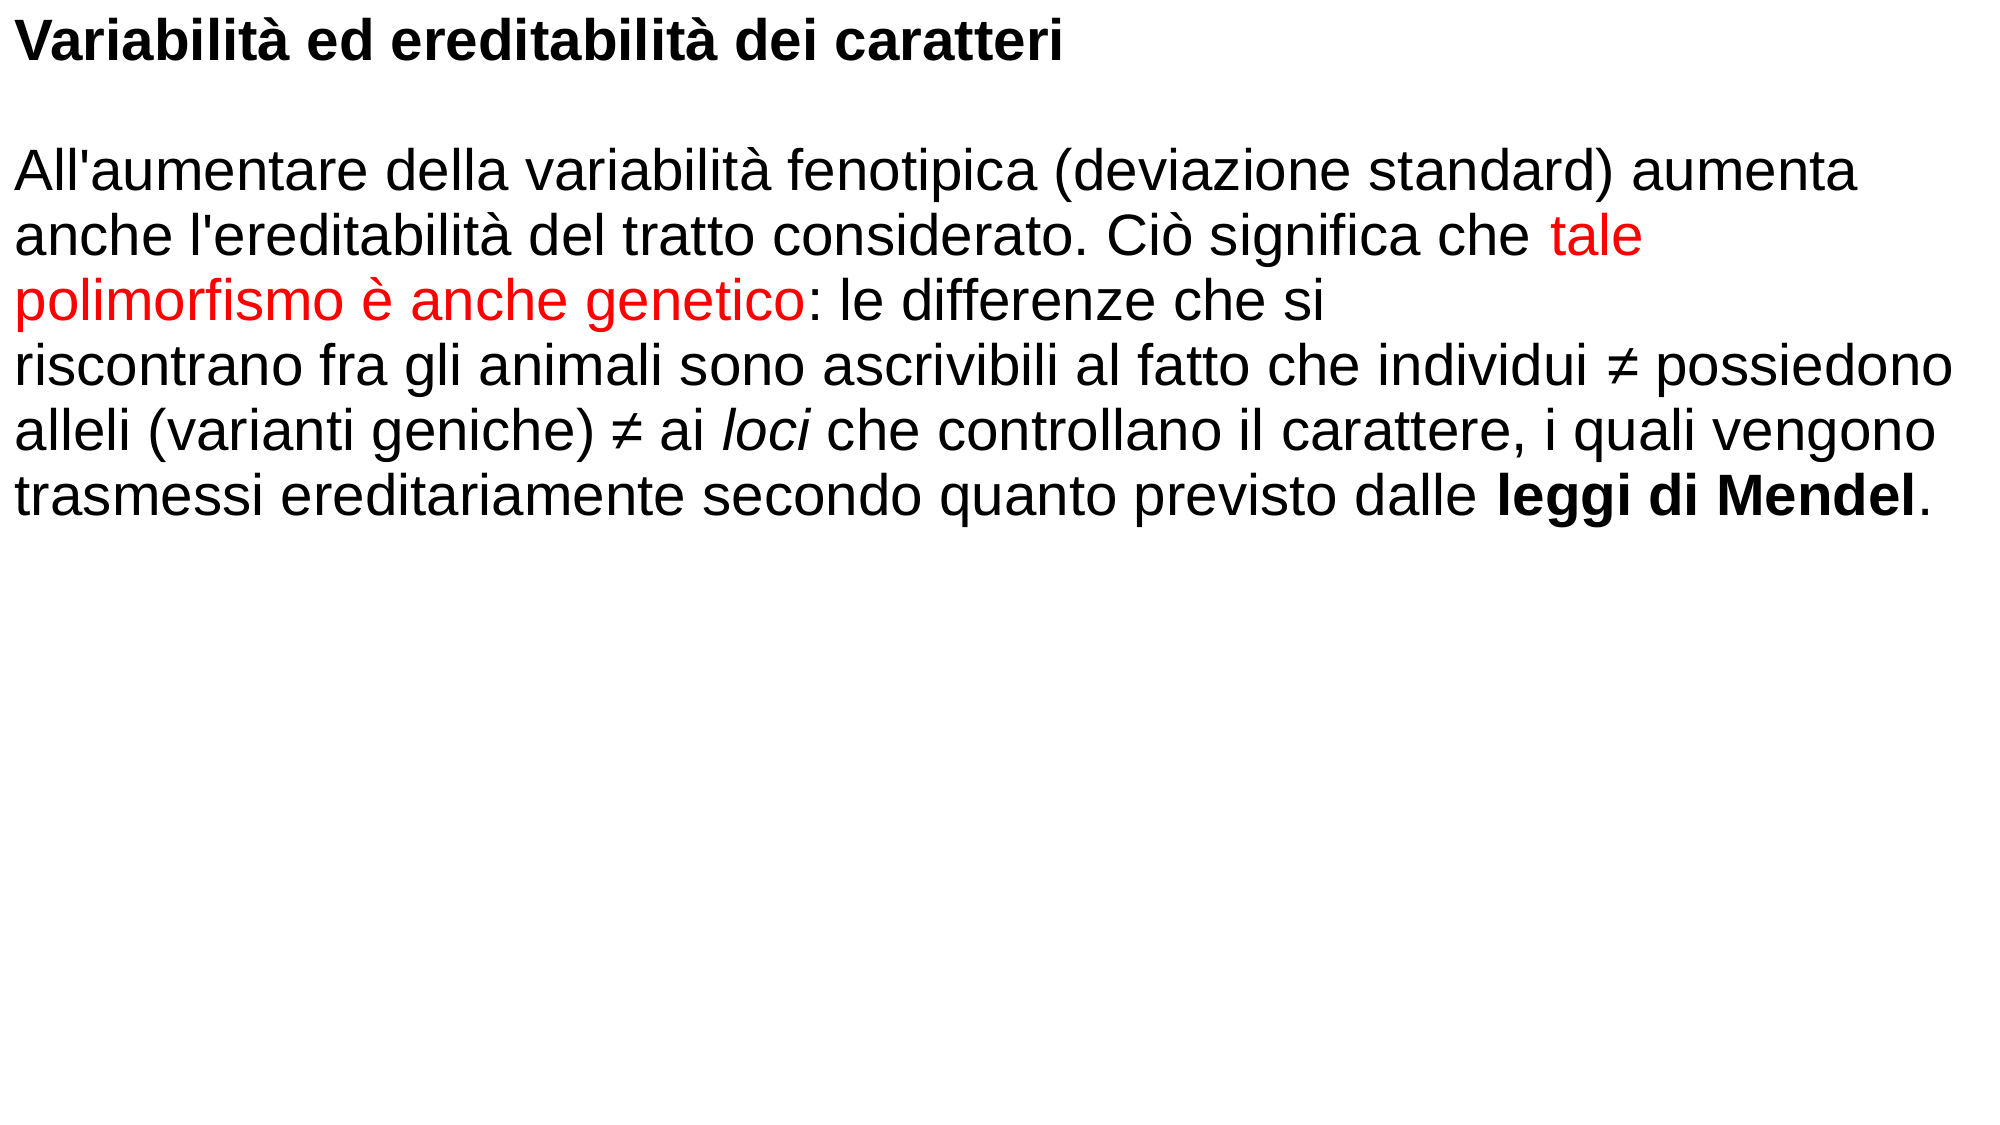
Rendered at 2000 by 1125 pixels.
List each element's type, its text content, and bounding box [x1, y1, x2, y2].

text_box Variabilità ed ereditabilità dei caratteri All'aumentare della variabilità fenotipica (deviazione standard) aumenta anche l'ereditabilità del tratto considerato. Ciò significa che tale polimorfismo è anche genetico: le differenze che si riscontrano fra gli animali sono ascrivibili al fatto che individui ≠ possiedono alleli (varianti geniche) ≠ ai loci che controllano il carattere, i quali vengono trasmessi ereditariamente secondo quanto previsto dalle leggi di Mendel. [0, 0, 2000, 535]
